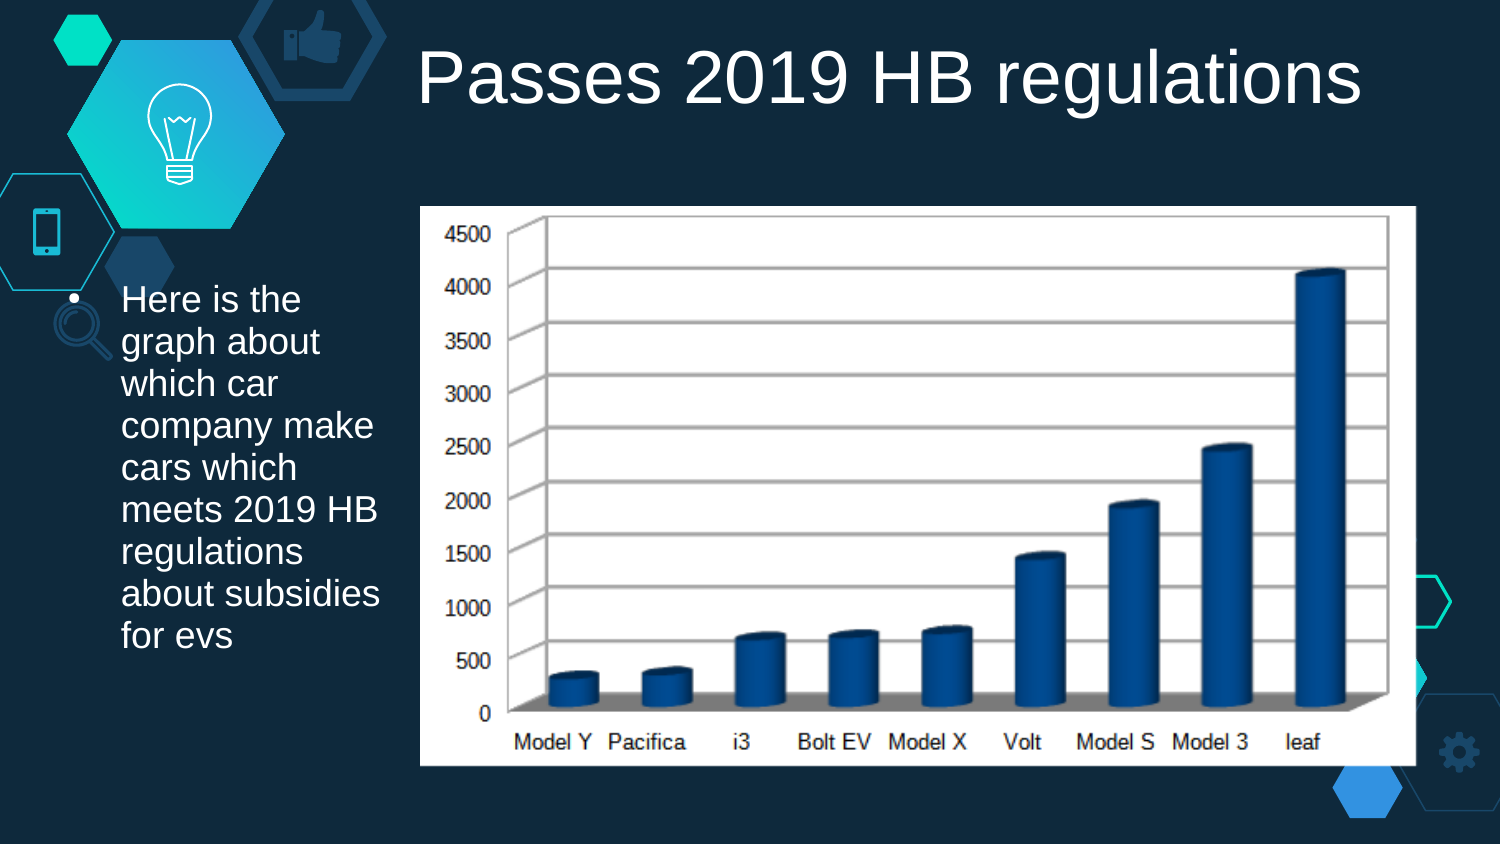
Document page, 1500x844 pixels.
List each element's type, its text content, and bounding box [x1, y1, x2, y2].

picture [420, 206, 1418, 768]
list Here is the graph about which car company make cars which meets 2019 HB regulations about subsidies for evs [49, 278, 384, 827]
title Passes 2019 HB regulations [215, 6, 1500, 148]
